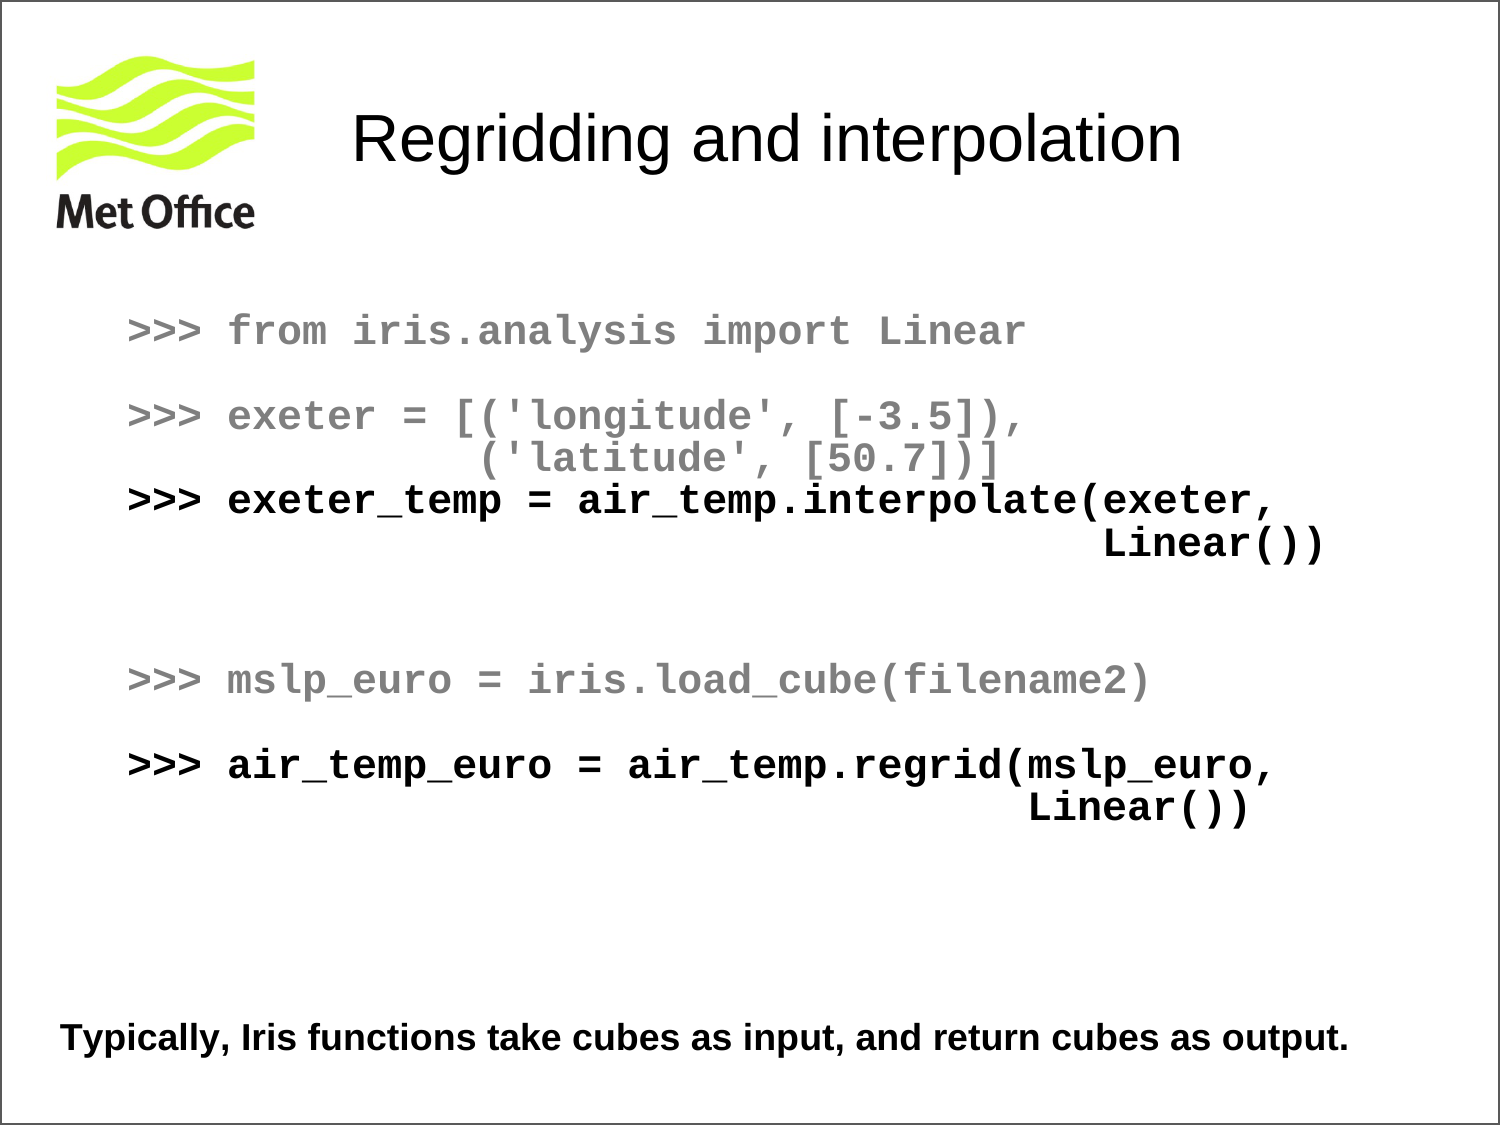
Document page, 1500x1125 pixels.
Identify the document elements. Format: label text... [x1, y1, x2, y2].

picture [24, 21, 287, 262]
text_box Typically, Iris functions take cubes as input, and return cubes as output. [45, 1005, 1456, 1101]
text_box >>> mslp_euro = iris.load_cube(filename2) >>> air_temp_euro = air_temp.regrid(mslp_euro, Linear()) [112, 651, 1341, 880]
text_box Regridding and interpolation [336, 86, 1199, 183]
text_box >>> from iris.analysis import Linear >>> exeter = [('longitude', [-3.5]), ('latitude', [50.7])] >>> exeter_temp = air_temp.interpolate(exeter, Linear()) [112, 302, 1441, 573]
